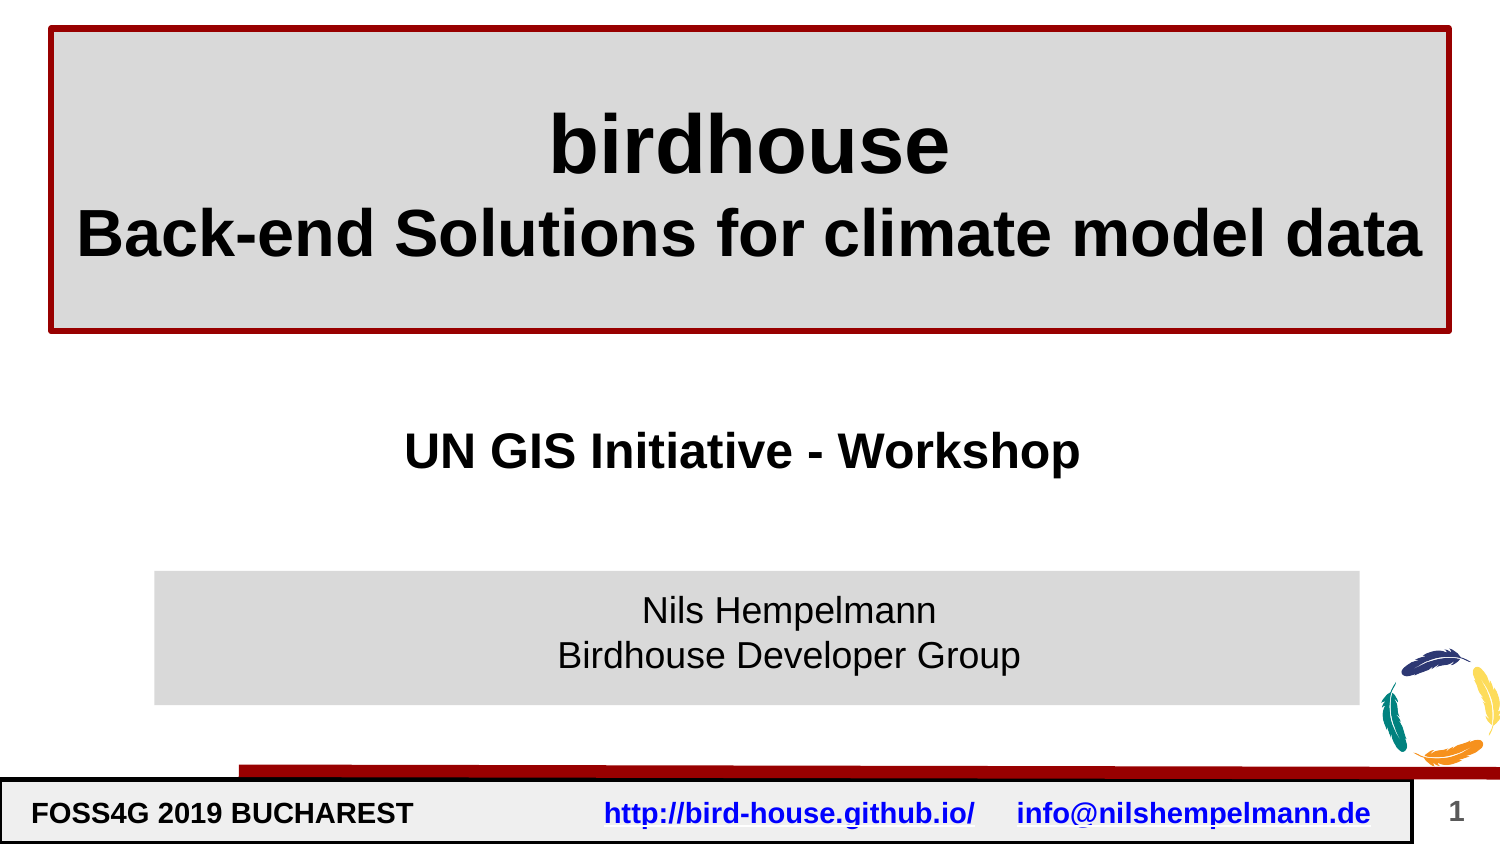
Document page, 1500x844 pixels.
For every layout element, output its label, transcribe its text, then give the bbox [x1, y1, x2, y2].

picture [1381, 648, 1500, 767]
text_box 9 [1389, 777, 1480, 842]
text_box UN GIS Initiative - Workshop [51, 387, 1449, 511]
text_box birdhouse Back-end Solutions for climate model data [51, 28, 1449, 331]
text_box Nils Hempelmann Birdhouse Developer Group [154, 570, 1360, 706]
